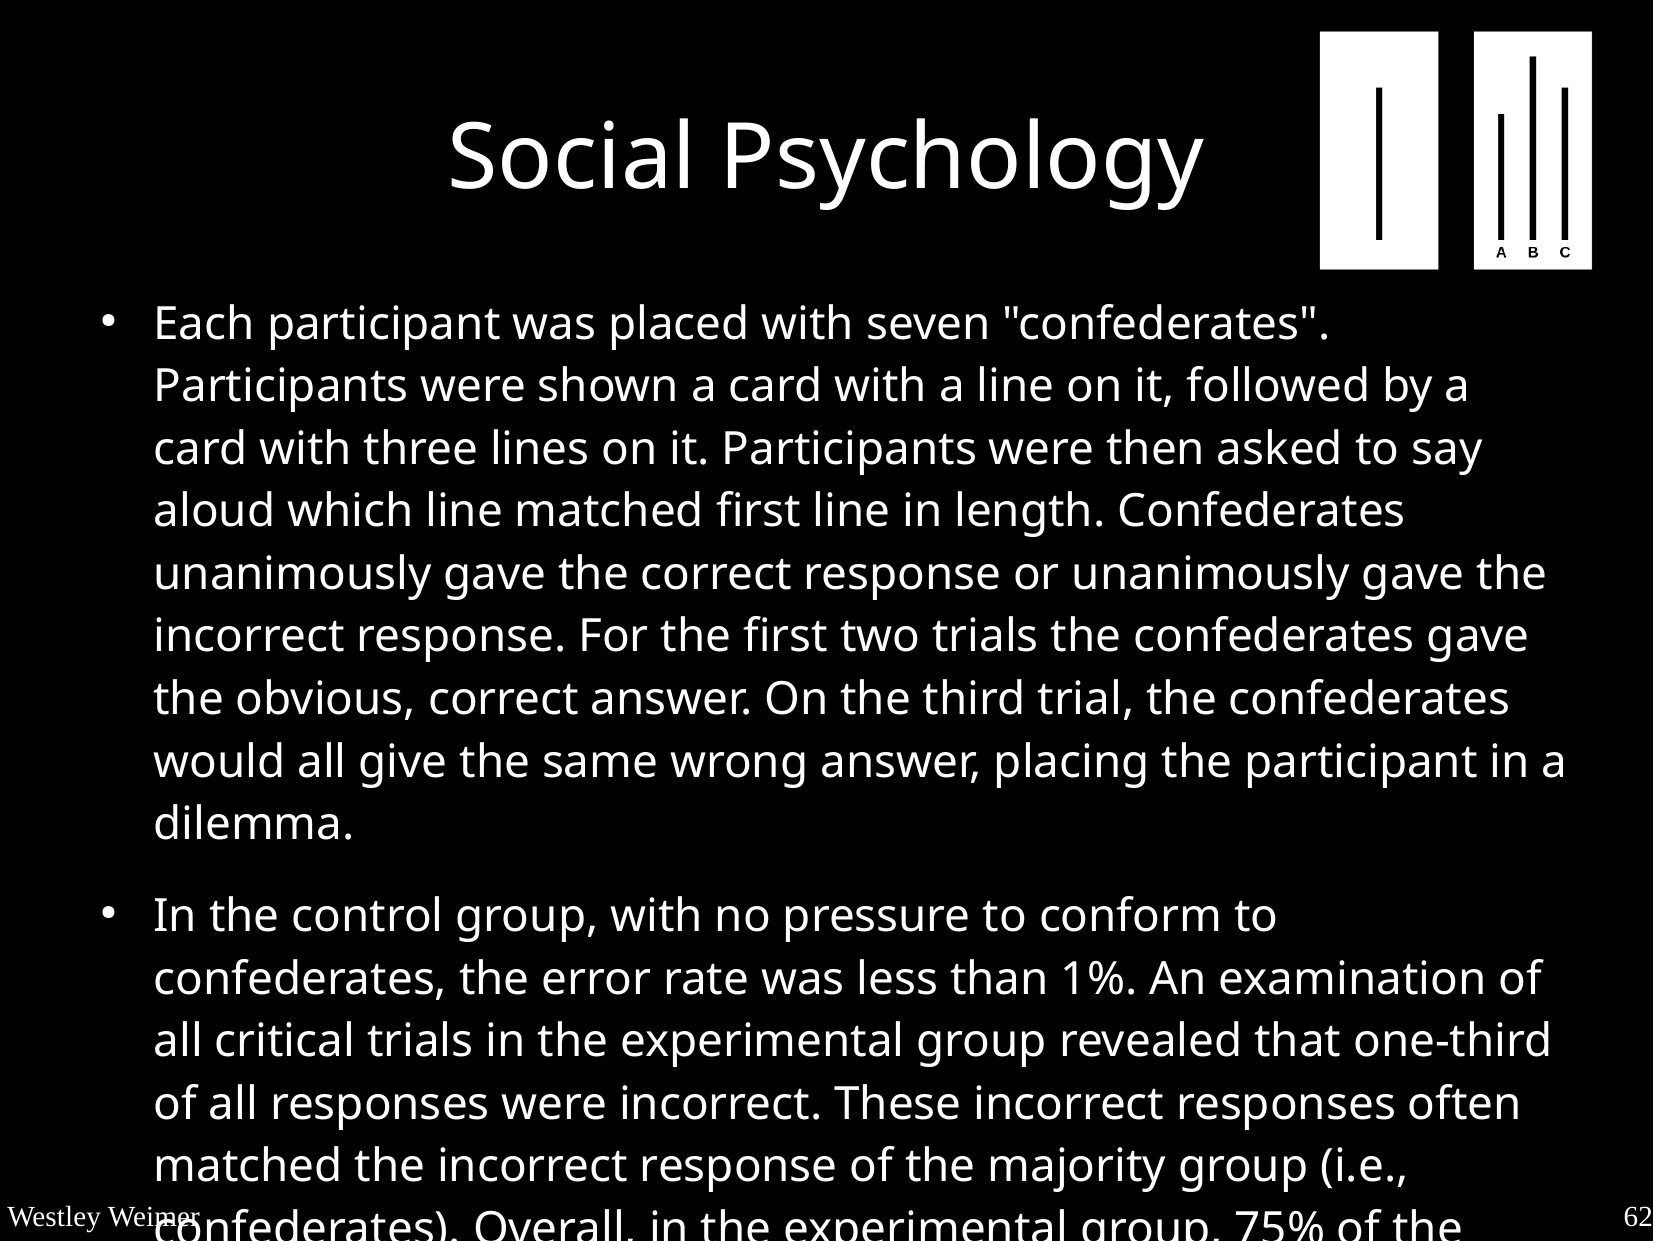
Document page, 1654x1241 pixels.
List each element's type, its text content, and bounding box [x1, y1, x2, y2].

picture [1275, 0, 1650, 308]
title Social Psychology [82, 49, 1571, 257]
list Each participant was placed with seven "confederates". Participants were shown a card with a line on it, followed by a card with three lines on it. Participants were then asked to say aloud which line matched first line in length. Confederates unanimously gave the correct response or unanimously gave the incorrect response. For the first two trials the confederates gave the obvious, correct answer. On the third trial, the confederates would all give the same wrong answer, placing the participant in a dilemma. In the control group, with no pressure to conform to confederates, the error rate was less than 1%. An examination of all critical trials in the experimental group revealed that one-third of all responses were incorrect. These incorrect responses often matched the incorrect response of the majority group (i.e., confederates). Overall, in the experimental group, 75% of the participants gave an incorrect answer to at least one question. [82, 290, 1571, 1175]
